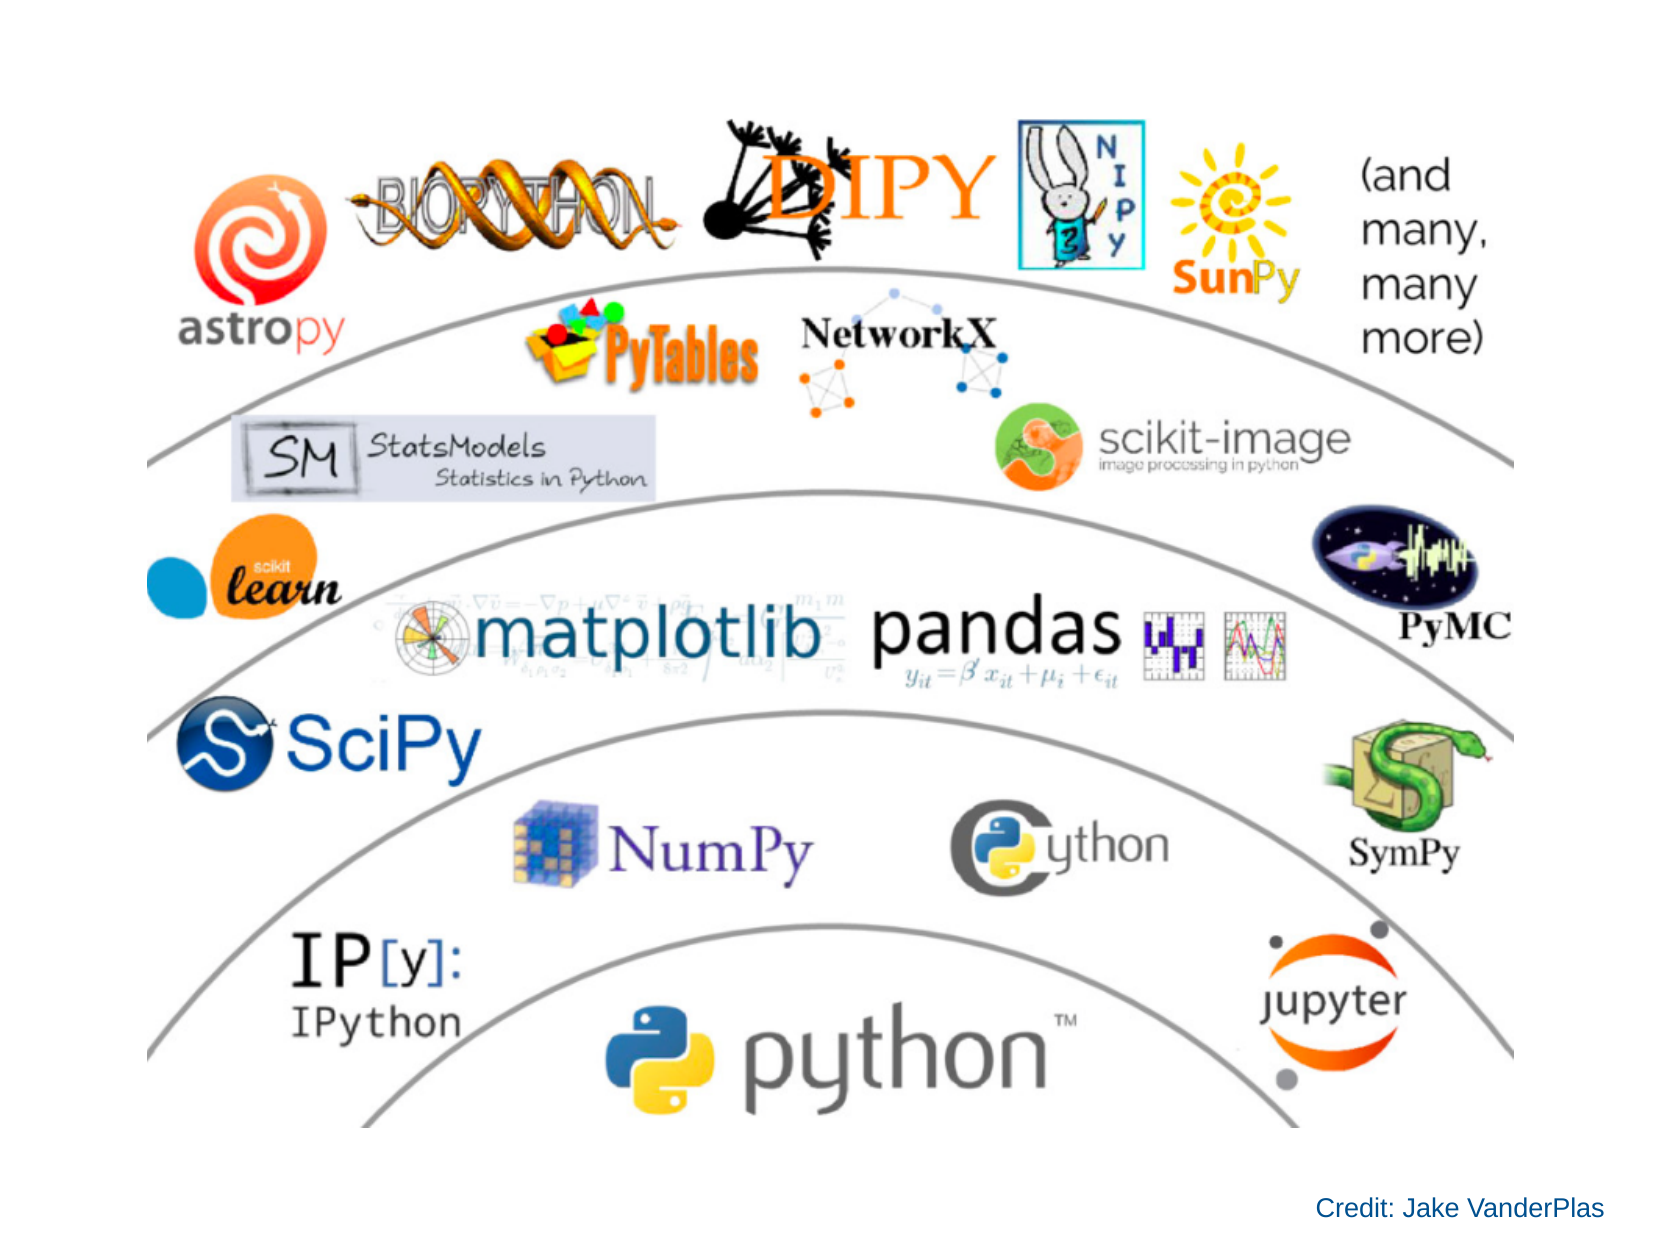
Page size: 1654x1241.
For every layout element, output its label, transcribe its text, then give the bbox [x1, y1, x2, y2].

picture [147, 118, 1514, 1128]
text_box Credit: Jake VanderPlas [1300, 1185, 1620, 1241]
